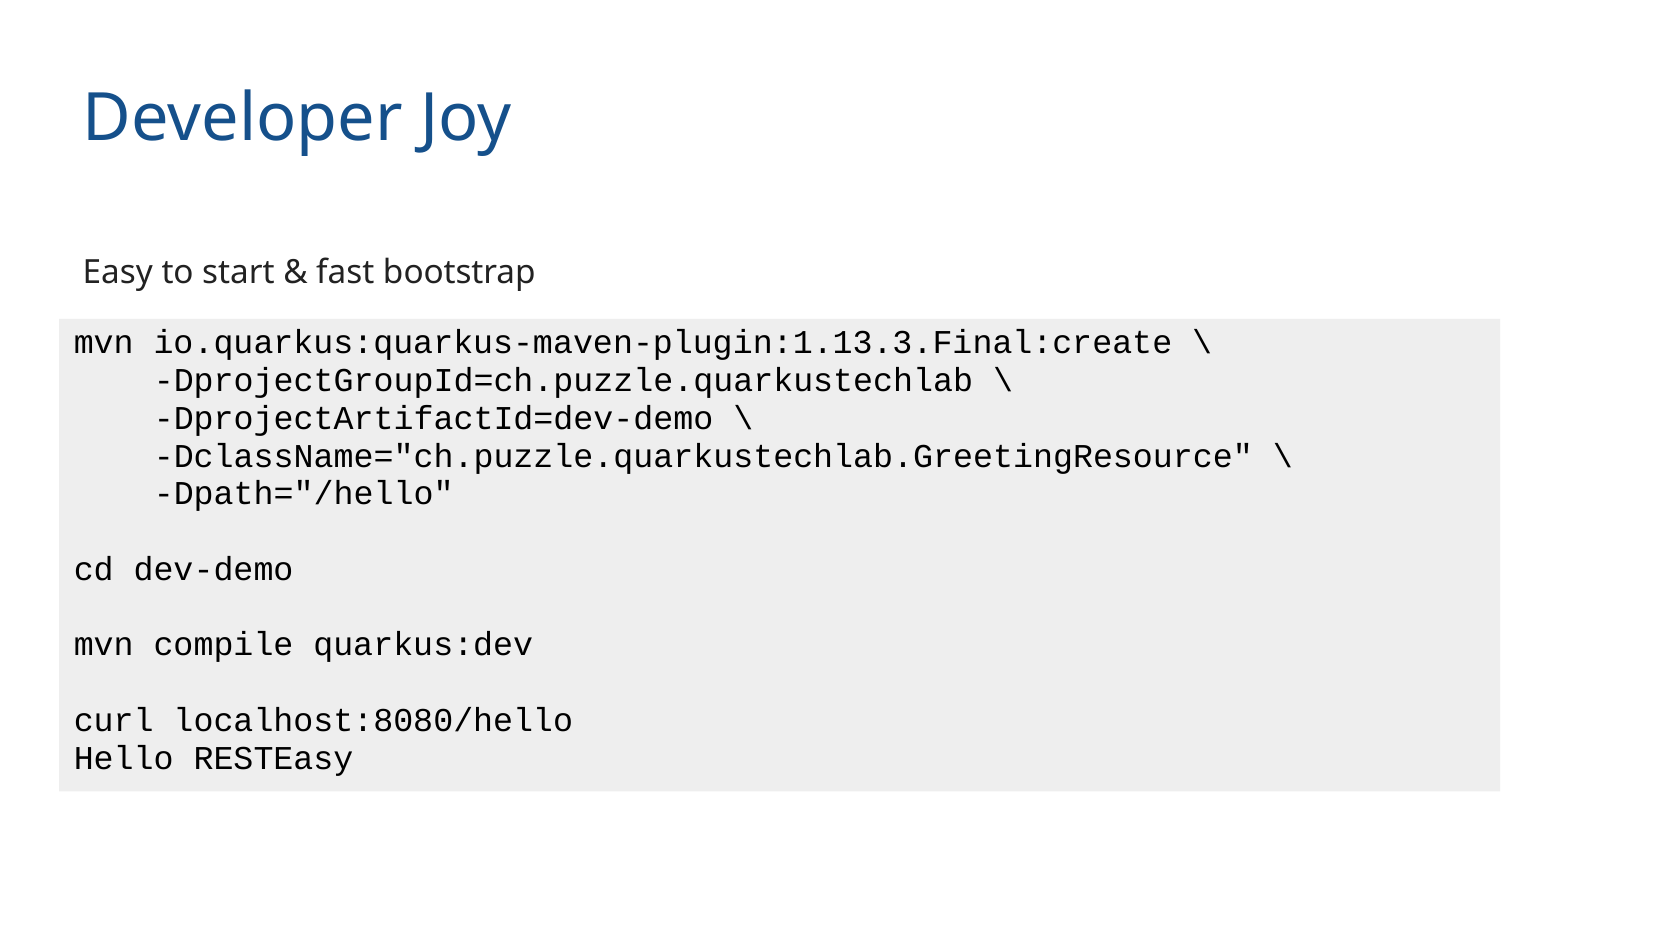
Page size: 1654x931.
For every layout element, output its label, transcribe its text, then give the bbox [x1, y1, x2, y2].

list Easy to start & fast bootstrap [82, 248, 1583, 886]
title Developer Joy [82, 37, 1571, 193]
text_box mvn io.quarkus:quarkus-maven-plugin:1.13.3.Final:create \ -DprojectGroupId=ch.puzzle.quarkustechlab \ -DprojectArtifactId=dev-demo \ -DclassName="ch.puzzle.quarkustechlab.GreetingResource" \ -Dpath="/hello" cd dev-demo mvn compile quarkus:dev curl localhost:8080/hello Hello RESTEasy [59, 318, 1501, 792]
